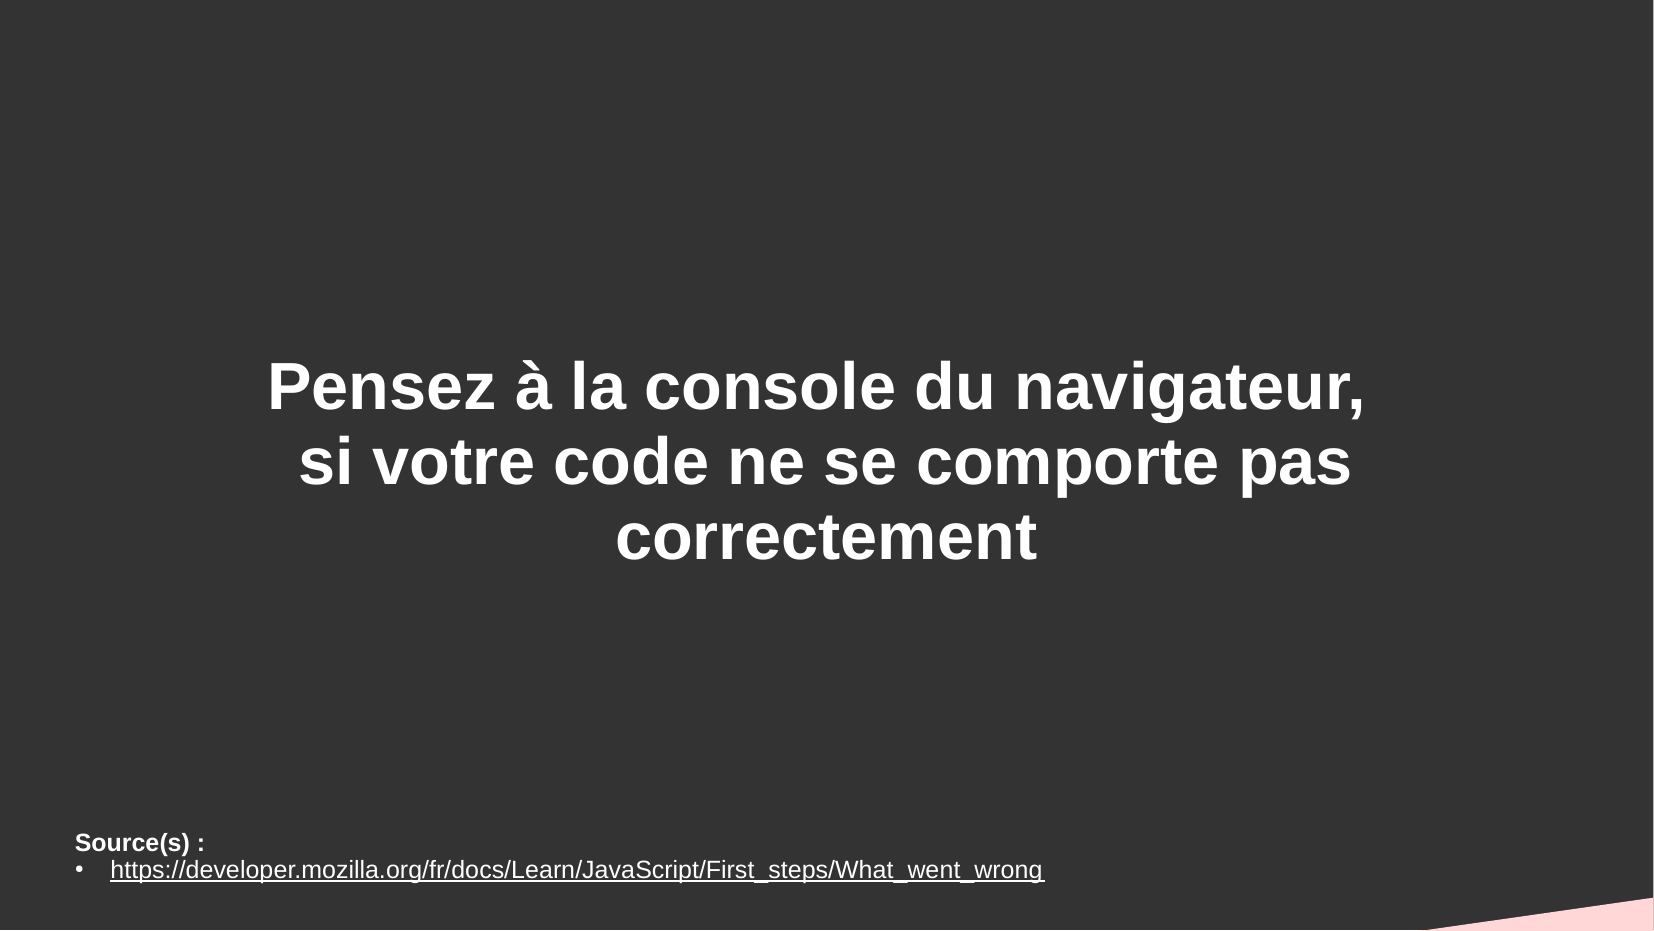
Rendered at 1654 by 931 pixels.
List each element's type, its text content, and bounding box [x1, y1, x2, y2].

text_box [1419, 897, 1654, 931]
title Pensez à la console du navigateur, si votre code ne se comporte pas correctement [82, 37, 1571, 820]
text_box Source(s) : https://developer.mozilla.org/fr/docs/Learn/JavaScript/First_steps/What_went_wrong [60, 820, 1583, 892]
